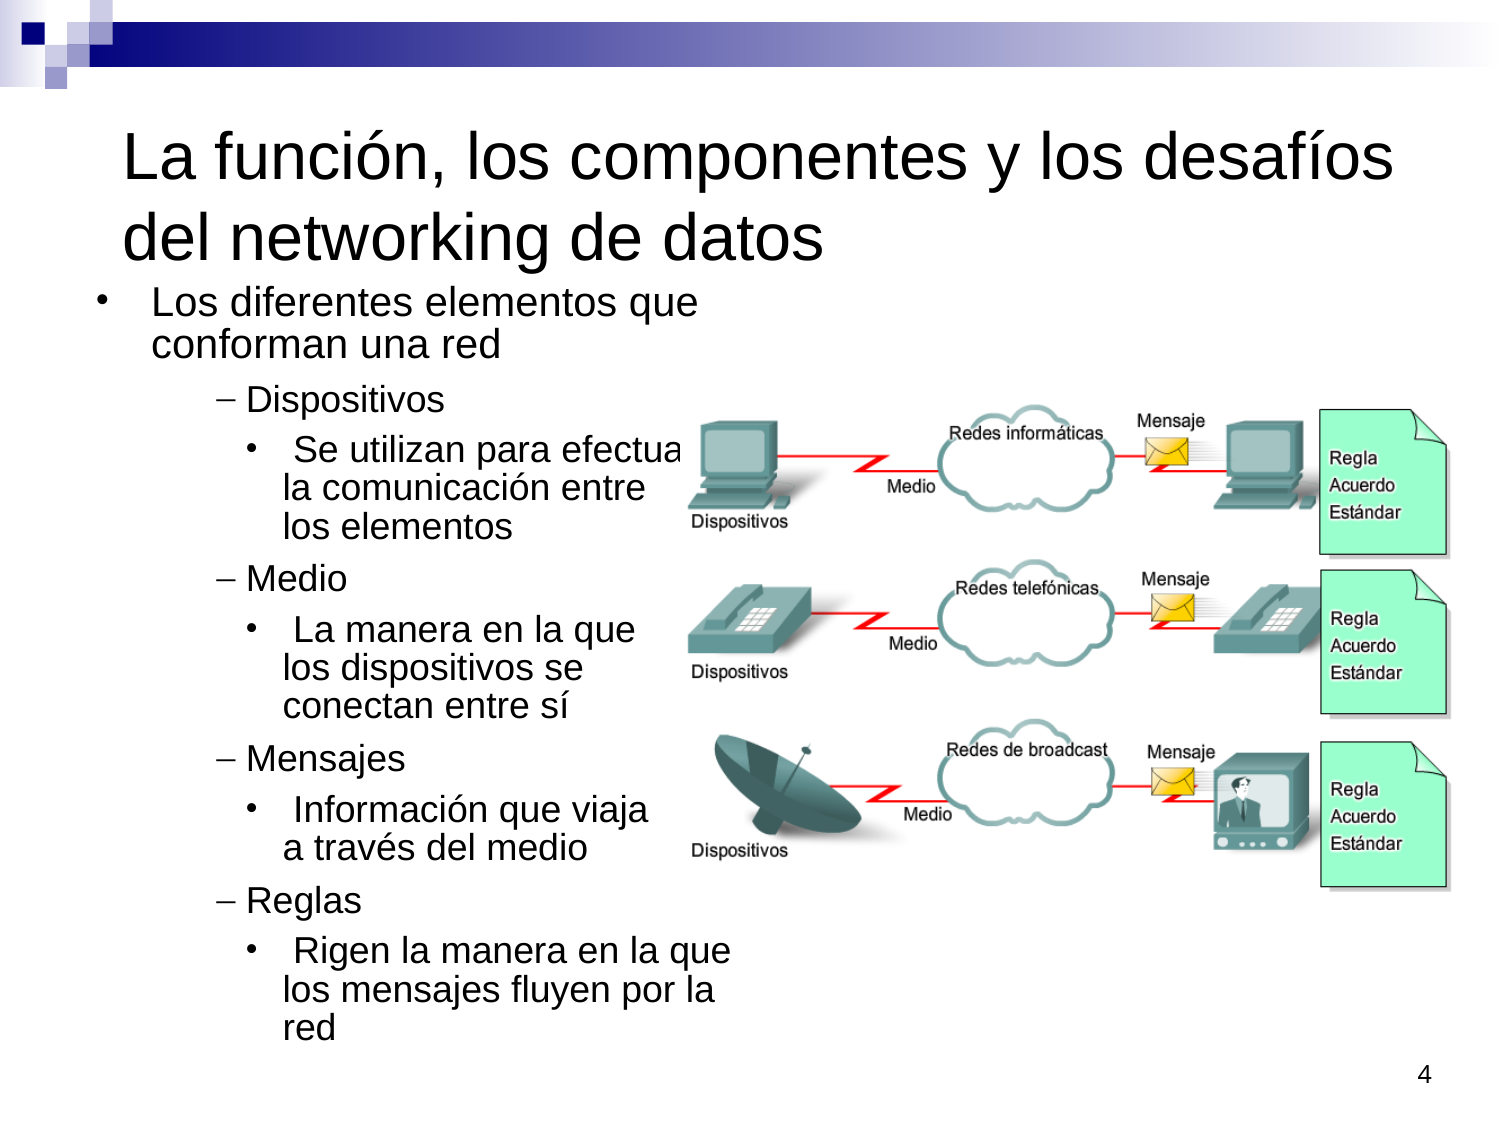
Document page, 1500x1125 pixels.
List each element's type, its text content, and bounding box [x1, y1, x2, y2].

picture [680, 400, 1458, 902]
text_box La función, los componentes y los desafíos del networking de datos [107, 105, 1444, 282]
text_box Los diferentes elementos que conforman una red Dispositivos Se utilizan para efectuar la comunicación entre los elementos Medio La manera en la que los dispositivos se conectan entre sí Mensajes Información que viaja a través del medio Reglas Rigen la manera en la que los mensajes fluyen por la red [80, 274, 780, 1099]
text_box <número> [1074, 1025, 1447, 1101]
